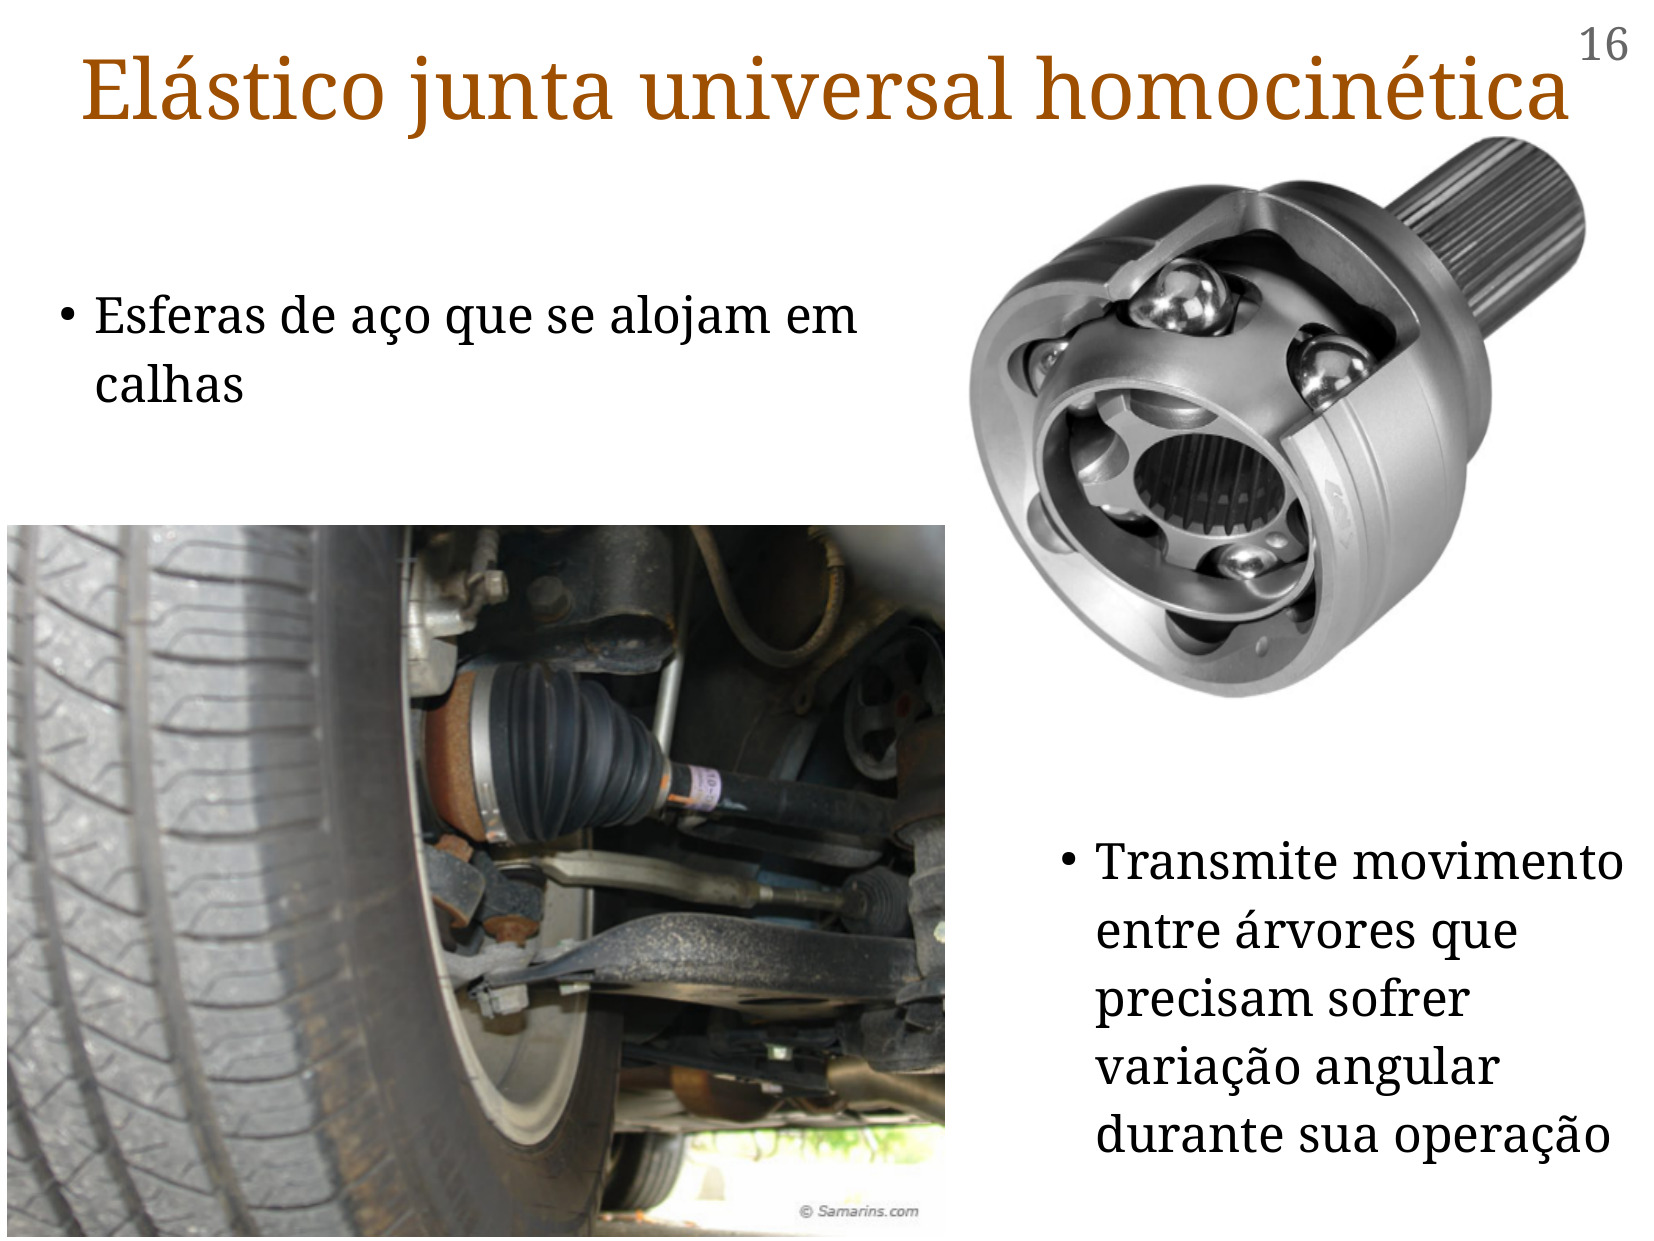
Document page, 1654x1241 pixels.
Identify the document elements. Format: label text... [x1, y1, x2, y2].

title Elástico junta universal homocinética [59, 29, 1595, 148]
text_box Transmite movimento entre árvores que precisam sofrer variação angular durante sua operação [1045, 819, 1648, 1176]
picture [956, 135, 1592, 701]
picture [7, 525, 945, 1237]
list Esferas de aço que se alojam em calhas [59, 280, 945, 525]
